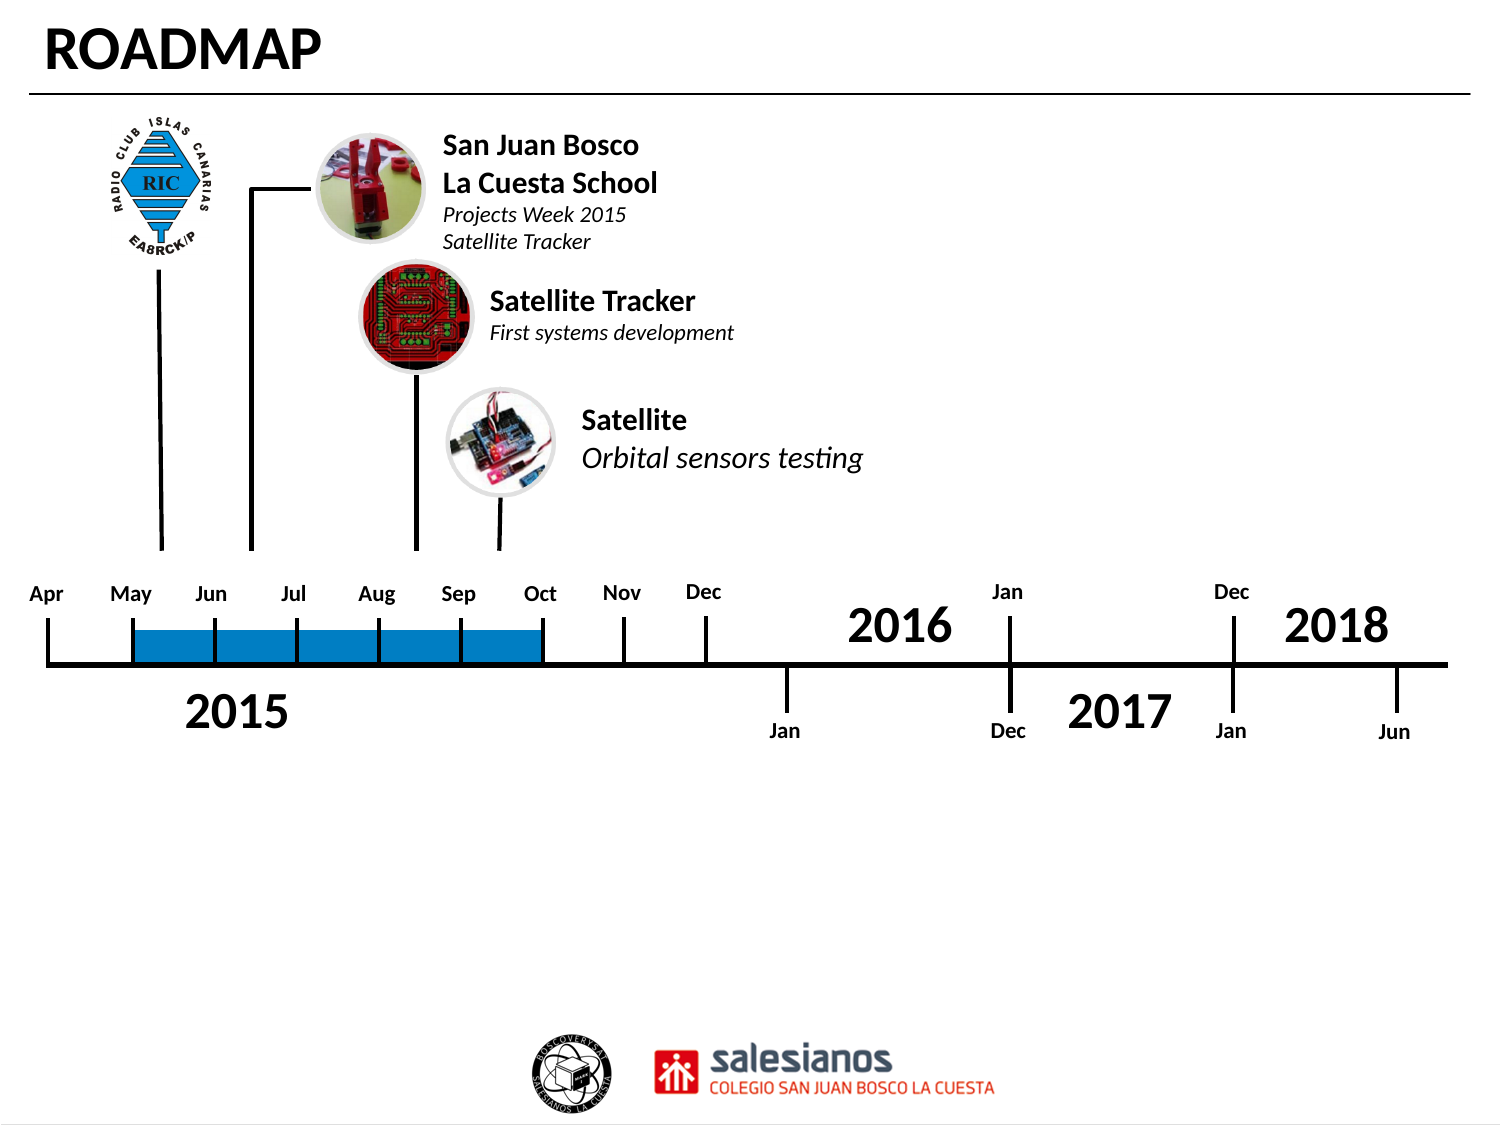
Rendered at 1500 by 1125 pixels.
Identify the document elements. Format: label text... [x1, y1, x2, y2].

picture [0, 0, 1500, 1125]
text_box May [88, 571, 170, 614]
text_box Satellite Orbital sensors testing [566, 392, 957, 482]
text_box Dec [650, 569, 757, 612]
text_box Satellite Tracker First systems development [475, 273, 956, 353]
text_box 2016 [811, 583, 988, 661]
text_box [217, 630, 295, 662]
text_box [135, 630, 213, 662]
text_box Nov [568, 570, 676, 613]
text_box Aug [330, 571, 417, 614]
text_box 2015 [149, 668, 325, 747]
text_box Apr [5, 571, 88, 614]
text_box Sep [417, 571, 499, 614]
text_box 2018 [1248, 583, 1425, 661]
text_box Jul [253, 571, 330, 614]
text_box Dec [955, 708, 1062, 752]
text_box [463, 630, 541, 662]
text_box Jan [731, 708, 839, 752]
text_box [381, 630, 459, 662]
text_box 2017 [1032, 669, 1208, 747]
text_box Dec [1178, 568, 1286, 612]
text_box [299, 630, 377, 662]
text_box Jun [1341, 708, 1448, 752]
text_box San Juan Bosco La Cuesta School Projects Week 2015 Satellite Tracker [428, 117, 909, 262]
text_box Jan [954, 569, 1061, 612]
text_box ROADMAP [29, 0, 1472, 90]
text_box Jan [1177, 708, 1285, 751]
text_box Jun [170, 571, 253, 614]
text_box Oct [499, 571, 582, 614]
